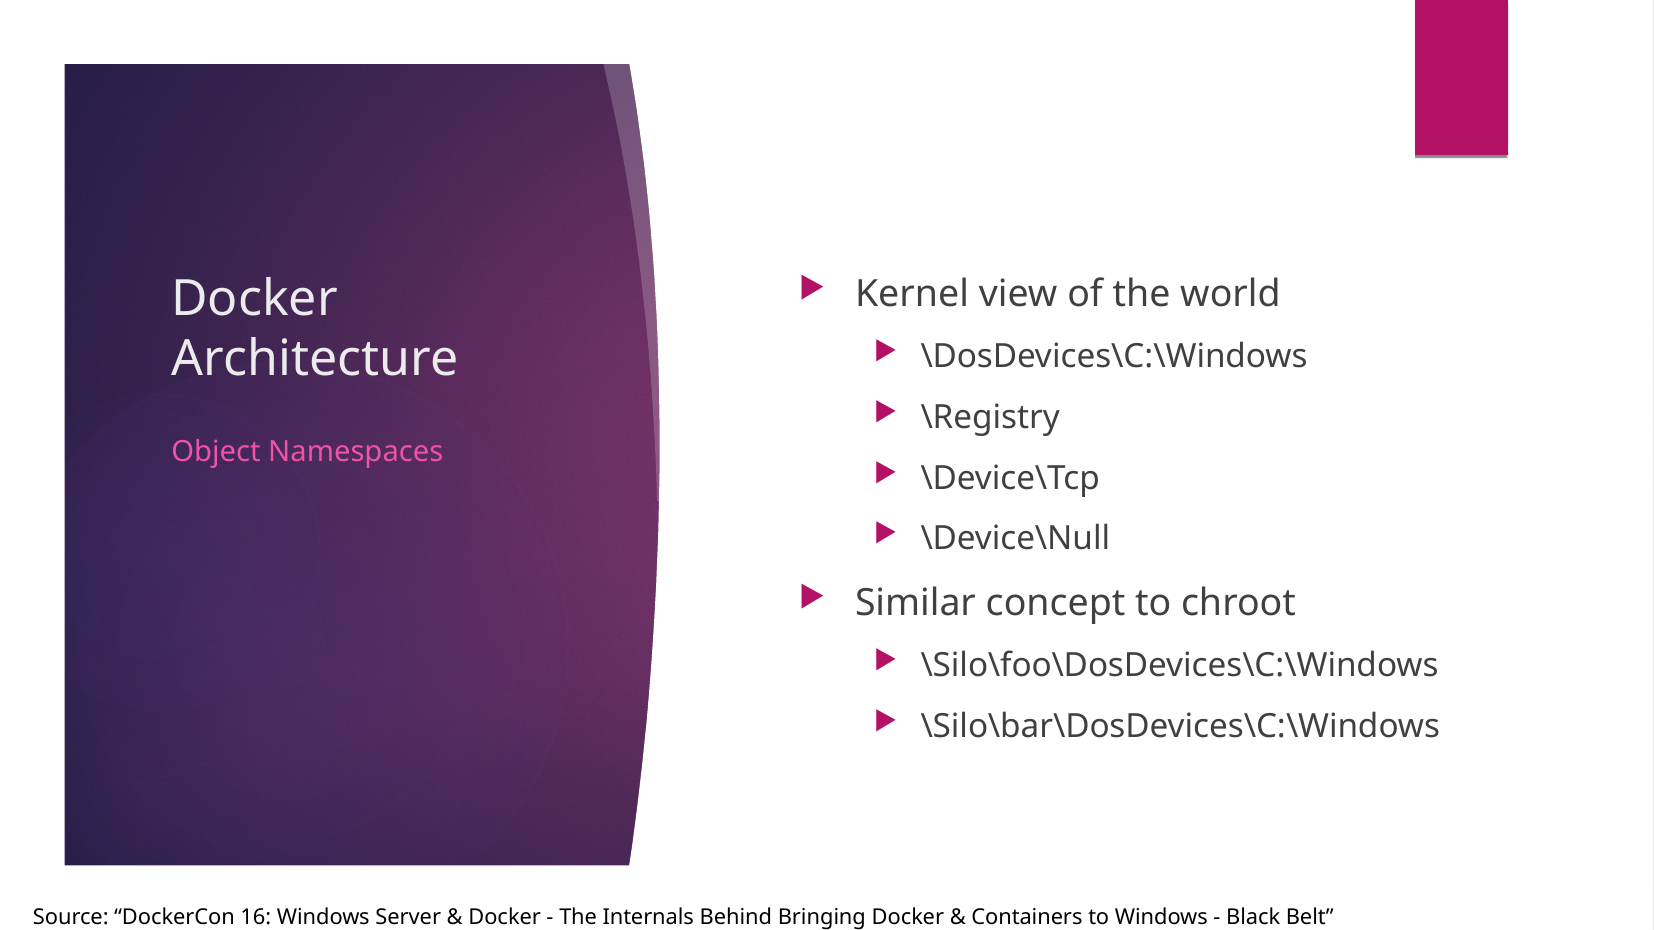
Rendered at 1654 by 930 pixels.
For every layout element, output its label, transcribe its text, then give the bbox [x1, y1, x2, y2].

list Kernel view of the world \DosDevices\C:\Windows \Registry \Device\Tcp \Device\Null Similar concept to chroot \Silo\foo\DosDevices\C:\Windows \Silo\bar\DosDevices\C:\Windows [783, 196, 1488, 817]
list Object Namespaces [156, 424, 536, 817]
picture [65, 64, 658, 865]
title Docker Architecture [156, 175, 593, 393]
text_box Source: “DockerCon 16: Windows Server & Docker - The Internals Behind Bringing Docker & Containers to Windows - Black Belt” [18, 895, 1635, 930]
